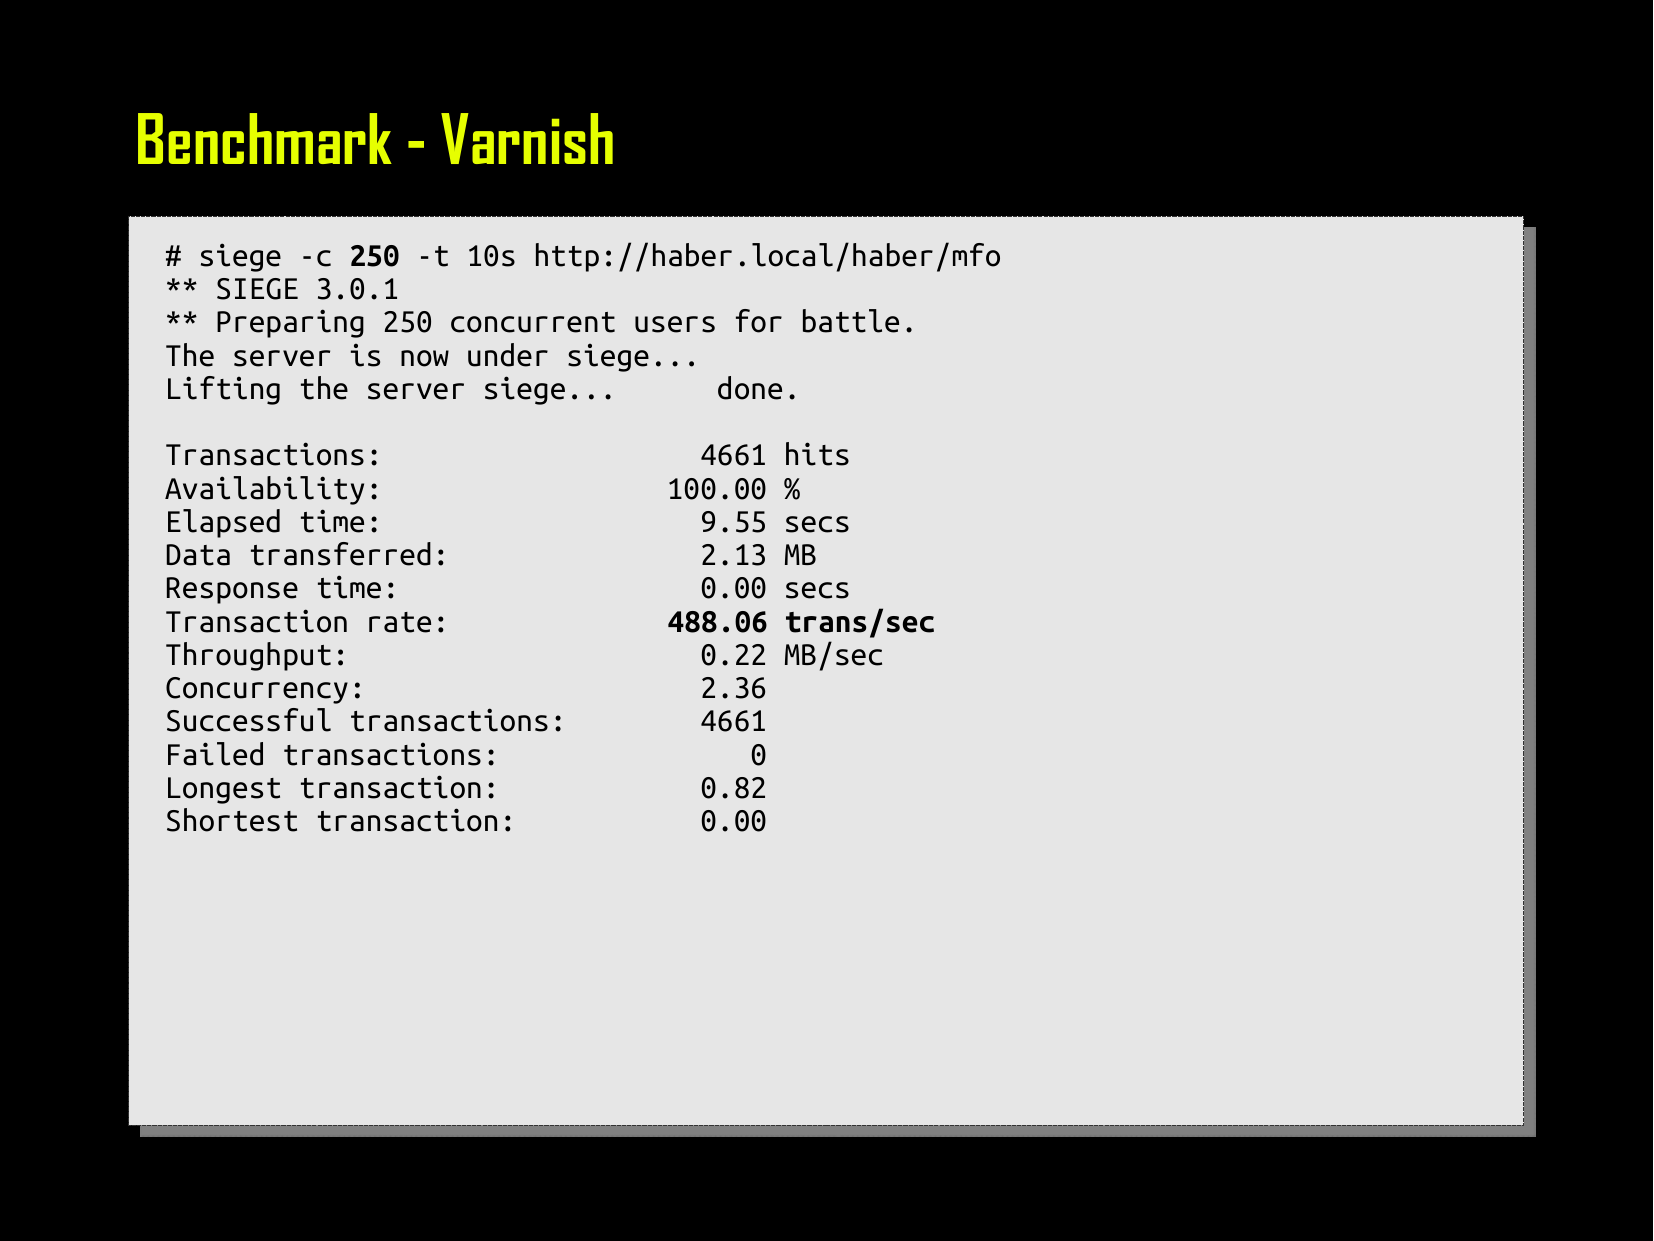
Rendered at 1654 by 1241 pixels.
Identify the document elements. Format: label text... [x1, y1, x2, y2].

text_box # siege -c 250 -t 10s http://haber.local/haber/mfo ** SIEGE 3.0.1 ** Preparing 250 concurrent users for battle. The server is now under siege... Lifting the server siege... done. Transactions: 4661 hits Availability: 100.00 % Elapsed time: 9.55 secs Data transferred: 2.13 MB Response time: 0.00 secs Transaction rate: 488.06 trans/sec Throughput: 0.22 MB/sec Concurrency: 2.36 Successful transactions: 4661 Failed transactions: 0 Longest transaction: 0.82 Shortest transaction: 0.00 [150, 231, 1531, 883]
text_box [128, 216, 1524, 1126]
text_box Benchmark - Varnish [121, 90, 634, 186]
